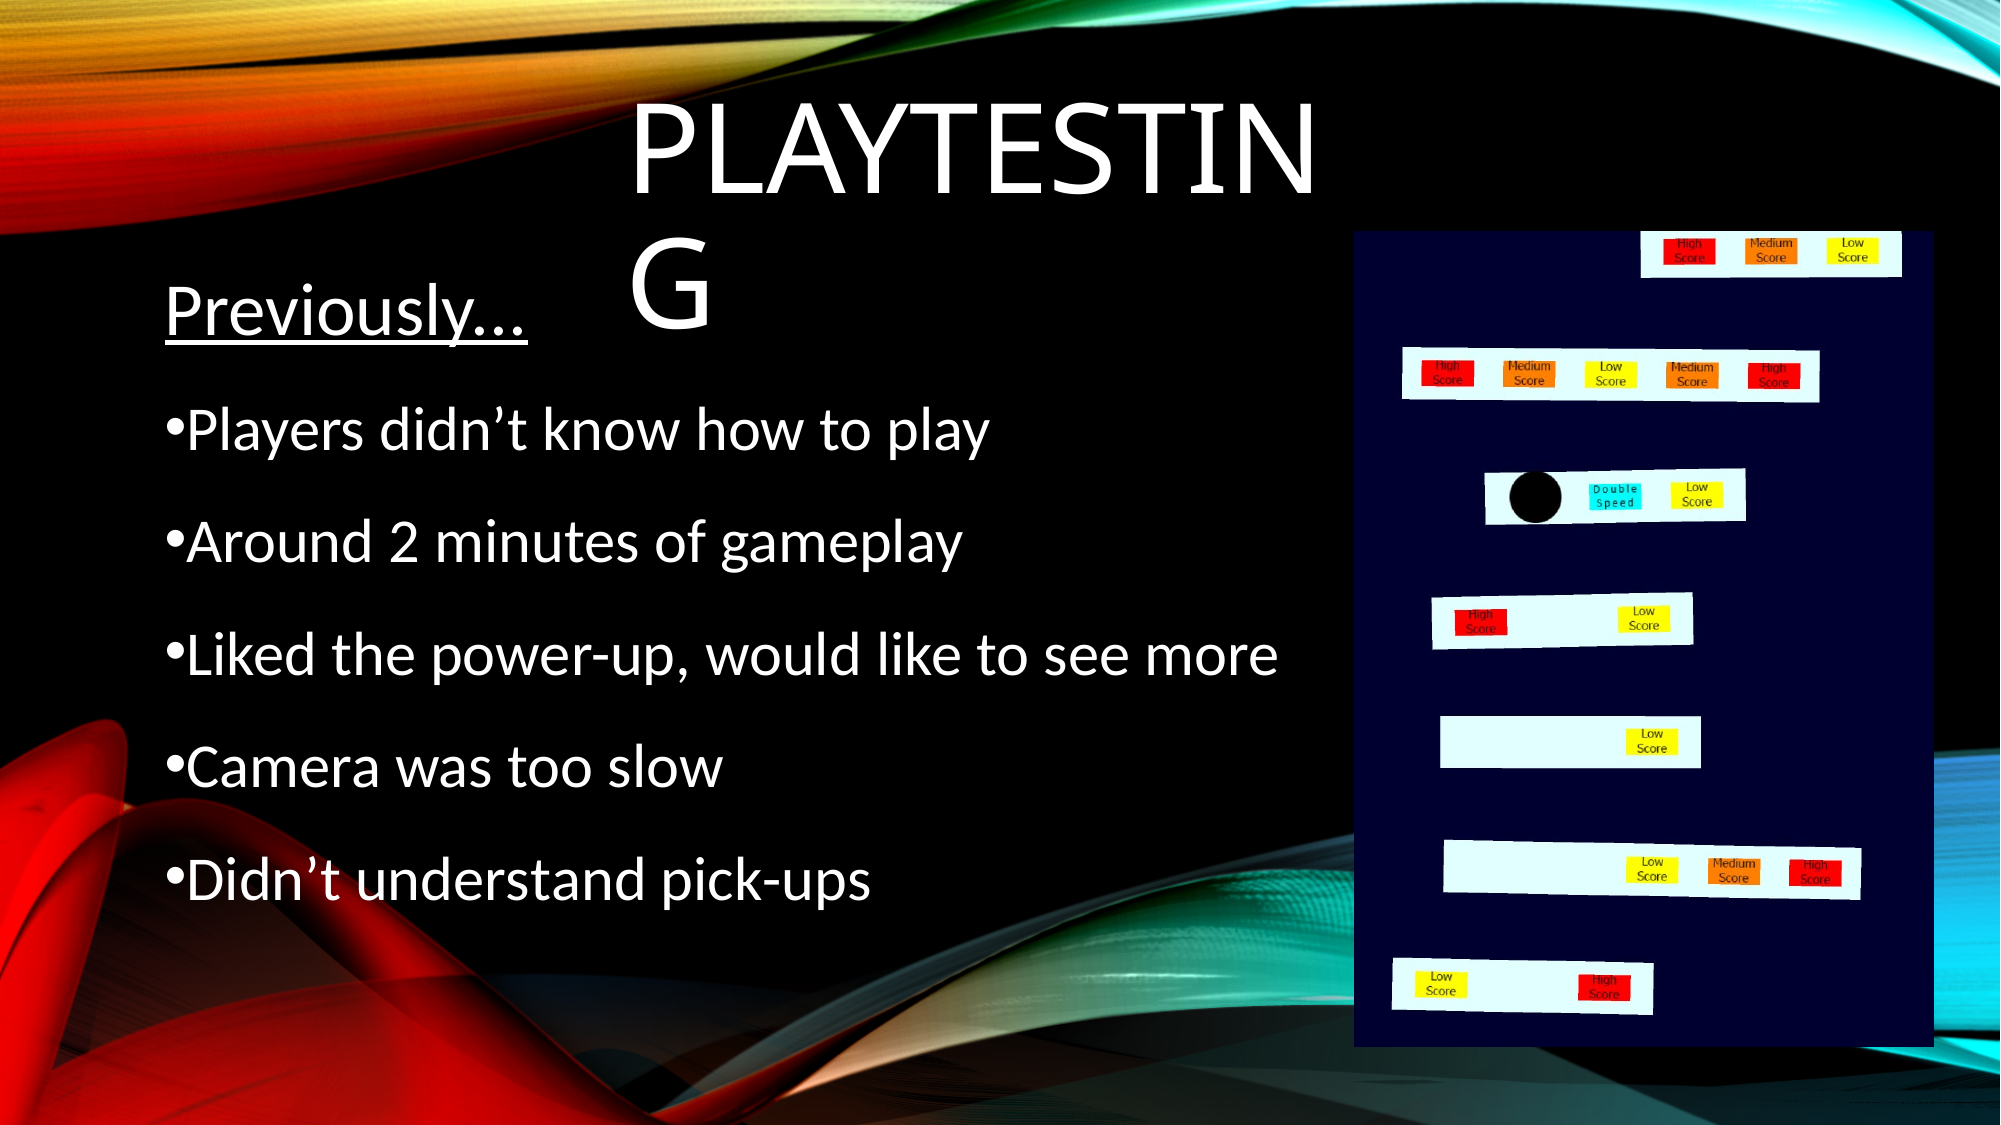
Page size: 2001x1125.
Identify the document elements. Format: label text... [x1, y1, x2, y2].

picture [1354, 231, 1934, 1047]
text_box Previously... Players didn’t know how to play Around 2 minutes of gameplay Liked the power-up, would like to see more Camera was too slow Didn’t understand pick-ups [149, 208, 1319, 928]
title Playtesting [610, 78, 1426, 221]
